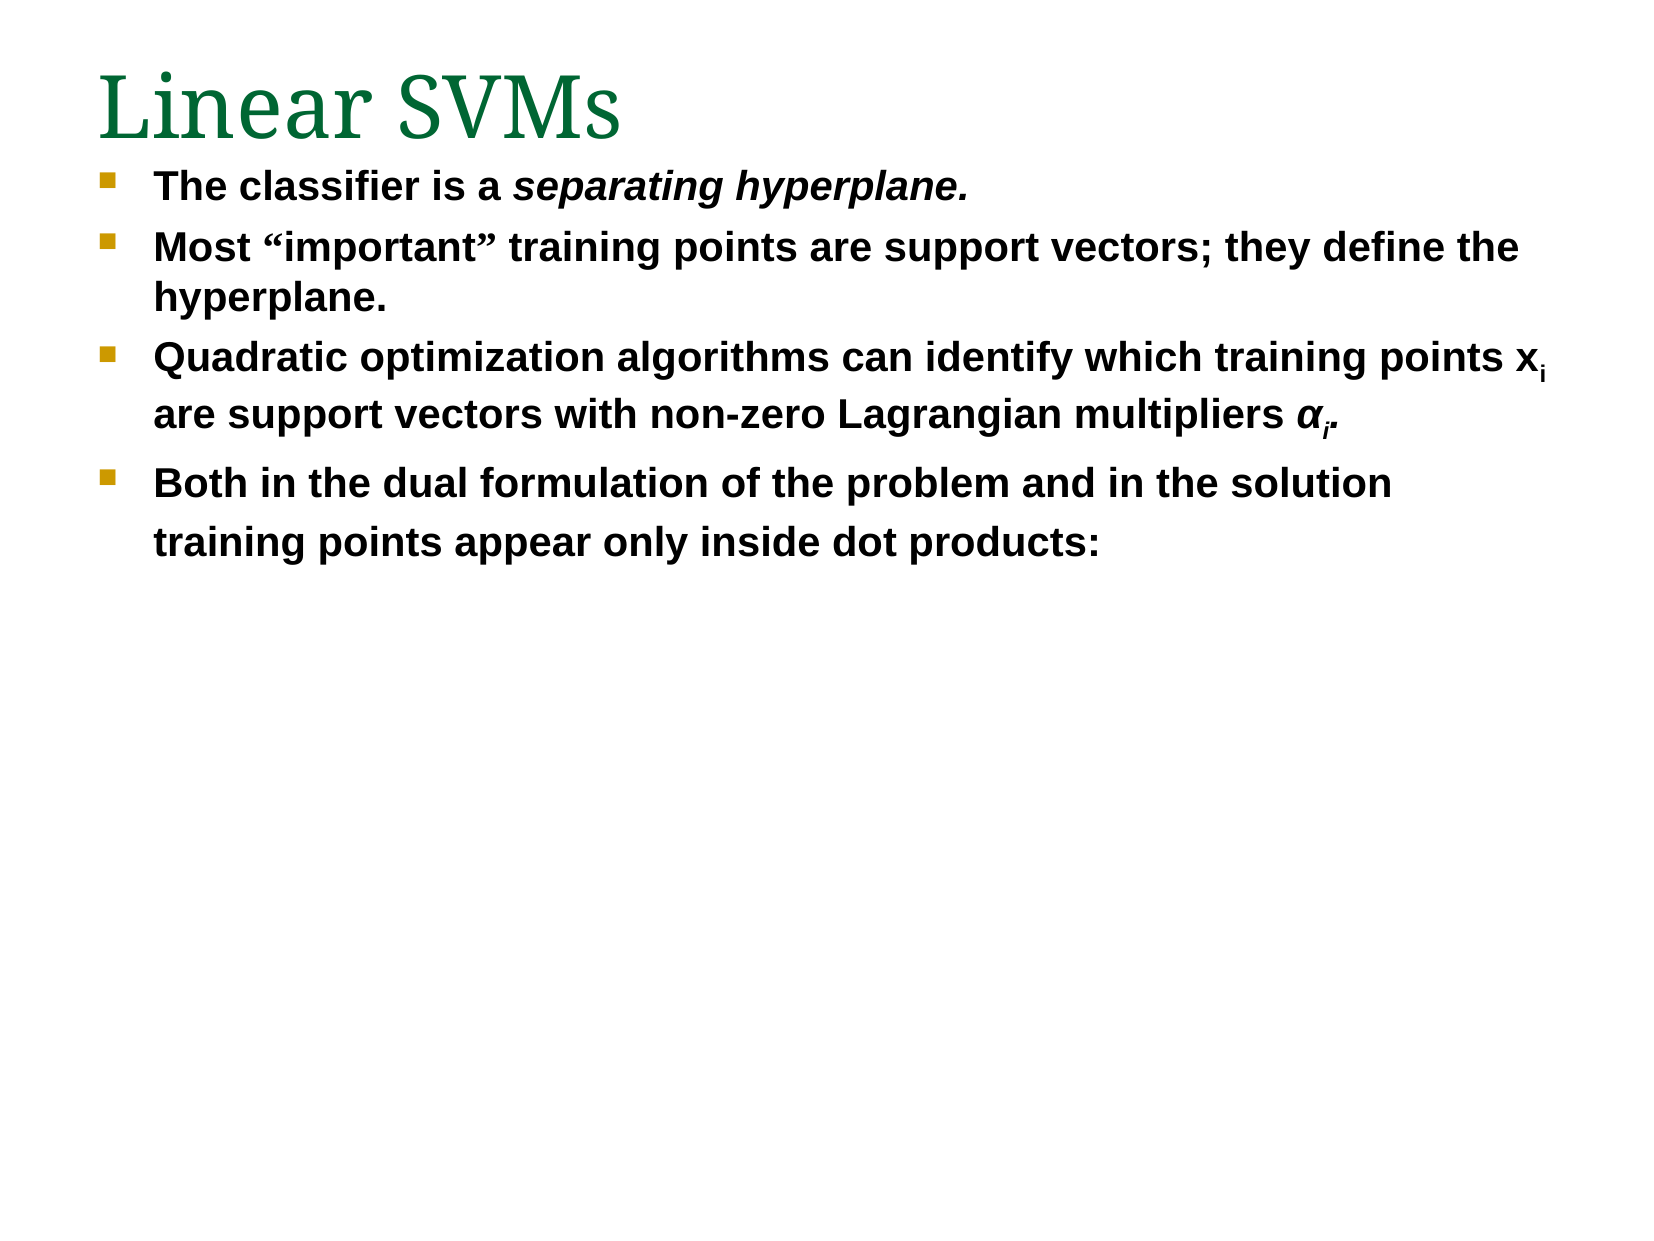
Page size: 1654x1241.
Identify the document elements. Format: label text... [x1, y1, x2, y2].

text_box The classifier is a separating hyperplane. Most “important” training points are support vectors; they define the hyperplane. Quadratic optimization algorithms can identify which training points xi are support vectors with non-zero Lagrangian multipliers αi. Both in the dual formulation of the problem and in the solution training points appear only inside dot products: [82, 151, 1571, 1061]
text_box Linear SVMs [82, 0, 1489, 151]
